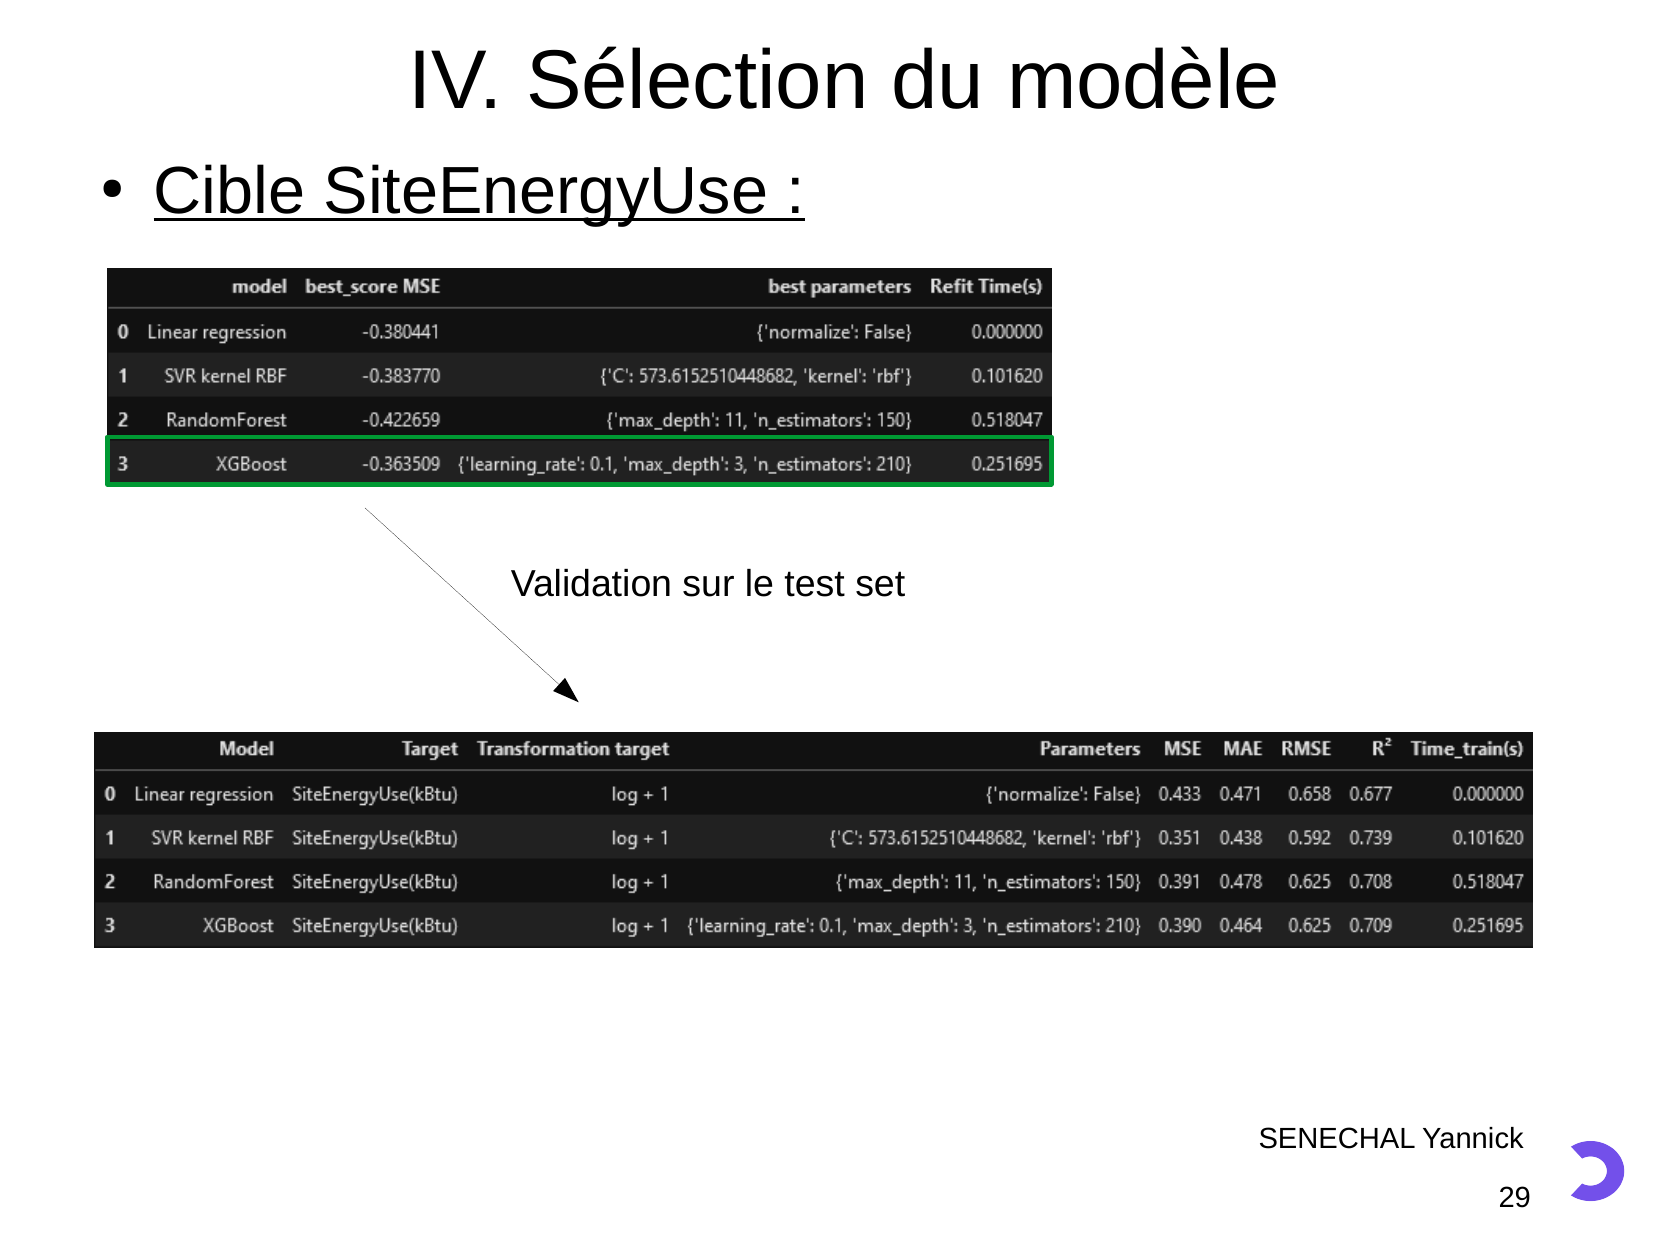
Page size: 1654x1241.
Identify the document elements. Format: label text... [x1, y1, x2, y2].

picture [1539, 1125, 1642, 1217]
list Cible SiteEnergyUse : [82, 153, 1571, 972]
picture [94, 732, 1533, 948]
title IV. Sélection du modèle [82, 0, 1607, 184]
text_box Validation sur le test set [496, 555, 945, 612]
